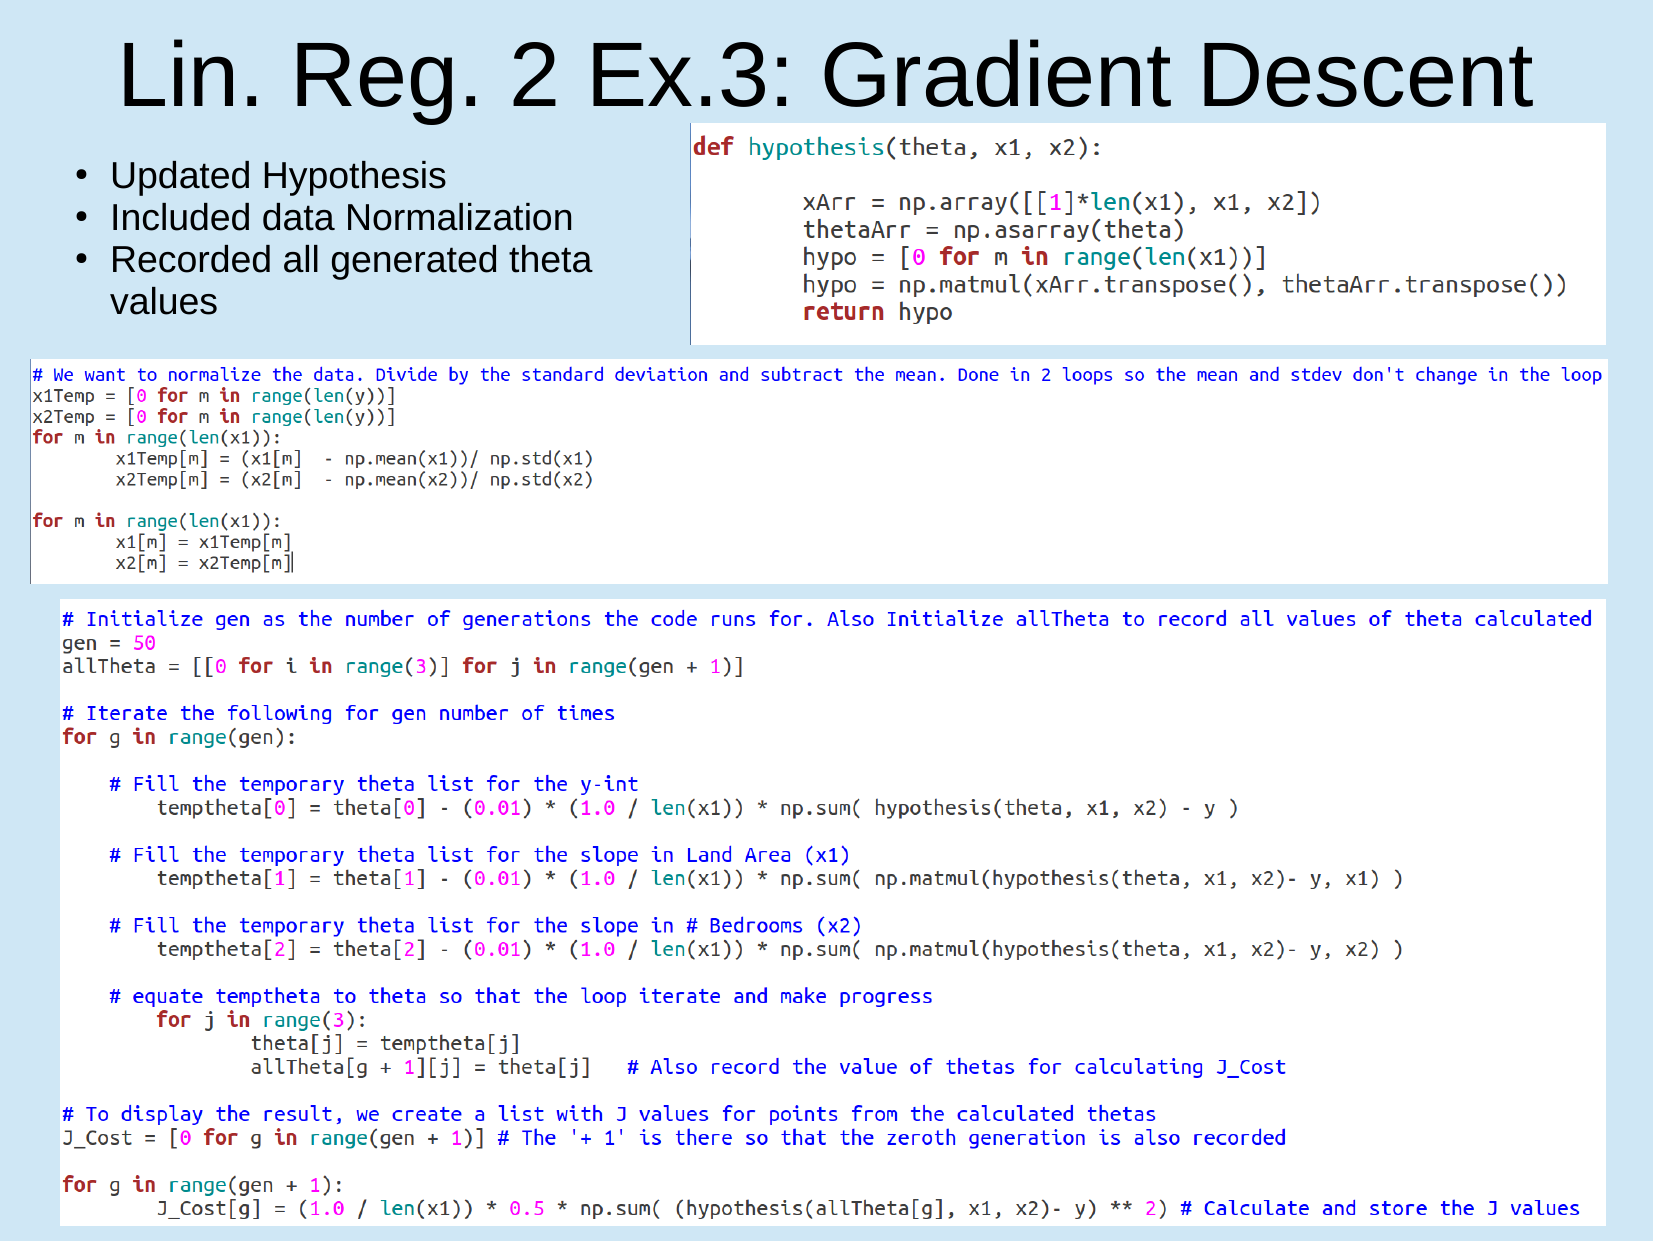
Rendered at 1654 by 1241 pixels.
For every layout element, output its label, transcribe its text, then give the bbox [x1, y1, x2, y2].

text_box Updated Hypothesis Included data Normalization Recorded all generated theta values [60, 147, 616, 331]
picture [690, 123, 1606, 346]
picture [30, 359, 1608, 584]
title Lin. Reg. 2 Ex.3: Gradient Descent [82, 0, 1571, 151]
picture [60, 599, 1606, 1226]
